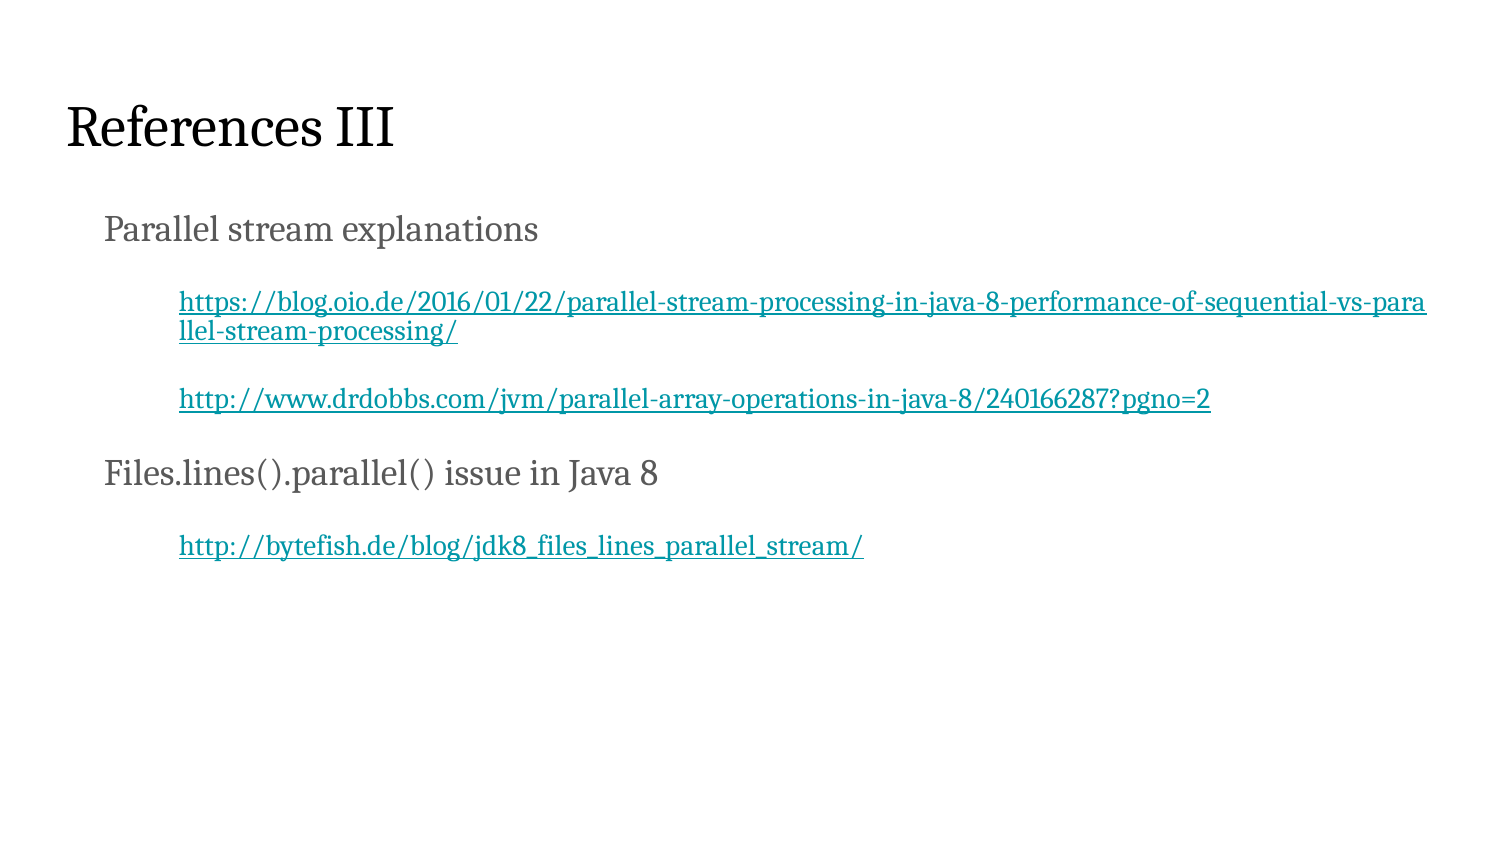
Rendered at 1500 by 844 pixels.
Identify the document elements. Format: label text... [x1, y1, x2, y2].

title References III [51, 72, 1449, 167]
list Parallel stream explanations https://blog.oio.de/2016/01/22/parallel-stream-processing-in-java-8-performance-of-sequential-vs-parallel-stream-processing/ http://www.drdobbs.com/jvm/parallel-array-operations-in-java-8/240166287?pgno=2 Files.lines().parallel() issue in Java 8 http://bytefish.de/blog/jdk8_files_lines_parallel_stream/ [51, 189, 1449, 750]
